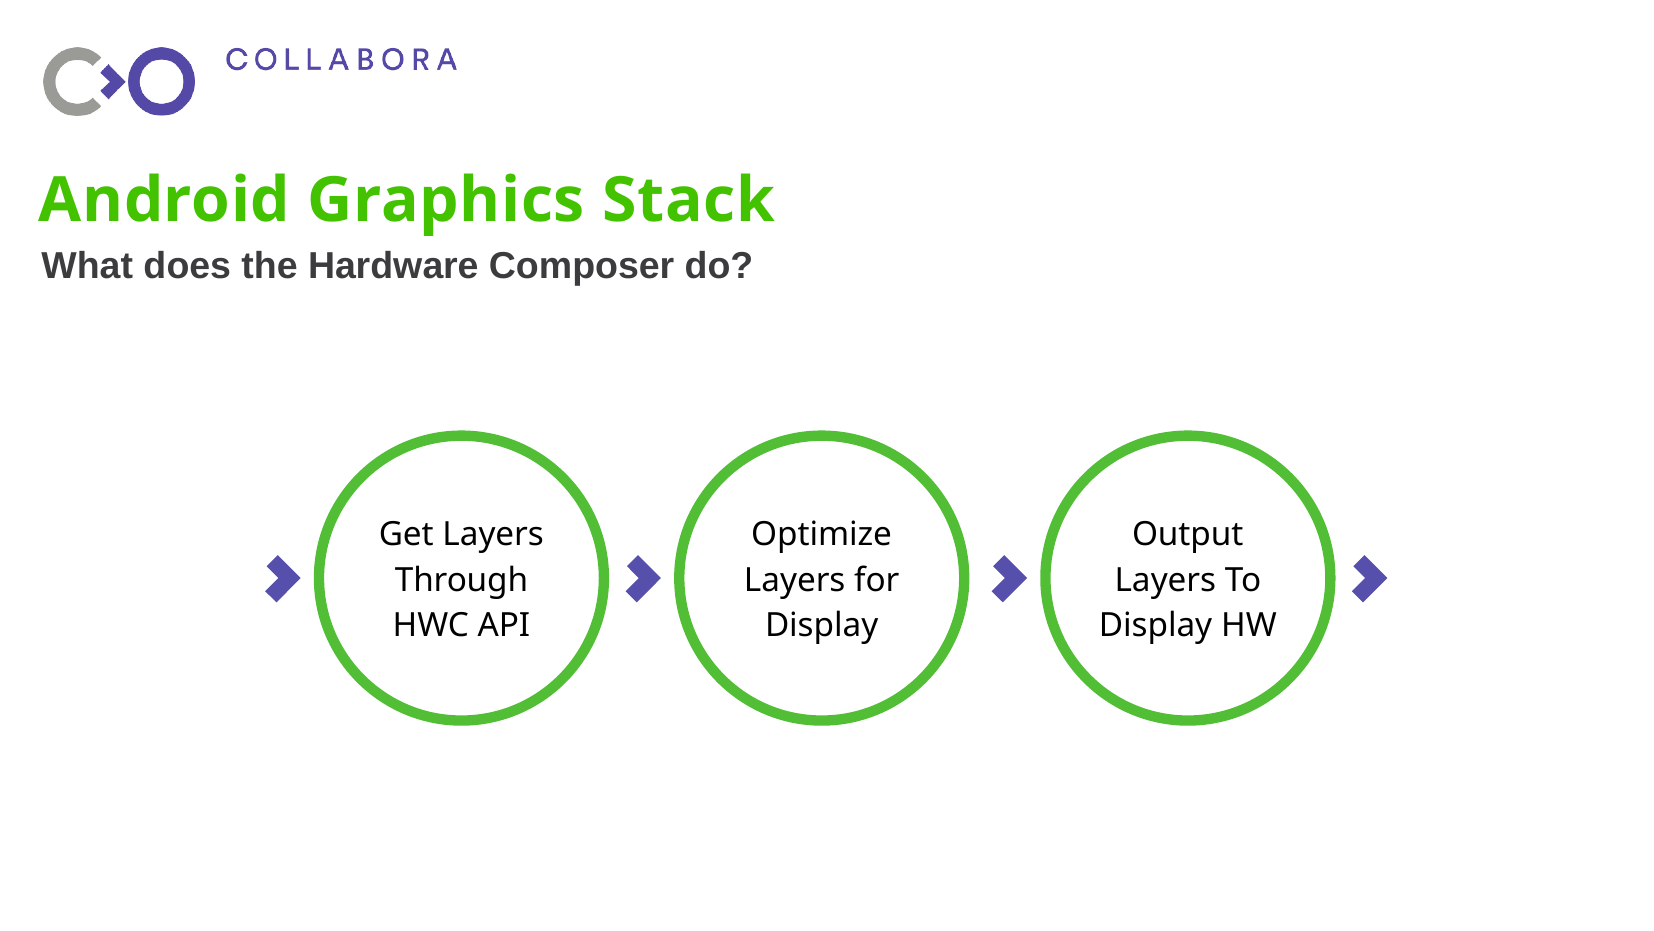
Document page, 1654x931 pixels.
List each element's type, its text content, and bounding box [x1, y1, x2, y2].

picture [43, 47, 457, 116]
text_box [1351, 555, 1388, 603]
text_box What does the Hardware Composer do? [41, 240, 1614, 290]
text_box [991, 555, 1028, 603]
text_box Output Layers To Display HW [1040, 430, 1336, 726]
text_box Get Layers Through HWC API [313, 430, 610, 726]
text_box [265, 555, 301, 603]
title Android Graphics Stack [38, 159, 1614, 216]
text_box [625, 555, 661, 603]
text_box Optimize Layers for Display [674, 430, 970, 726]
